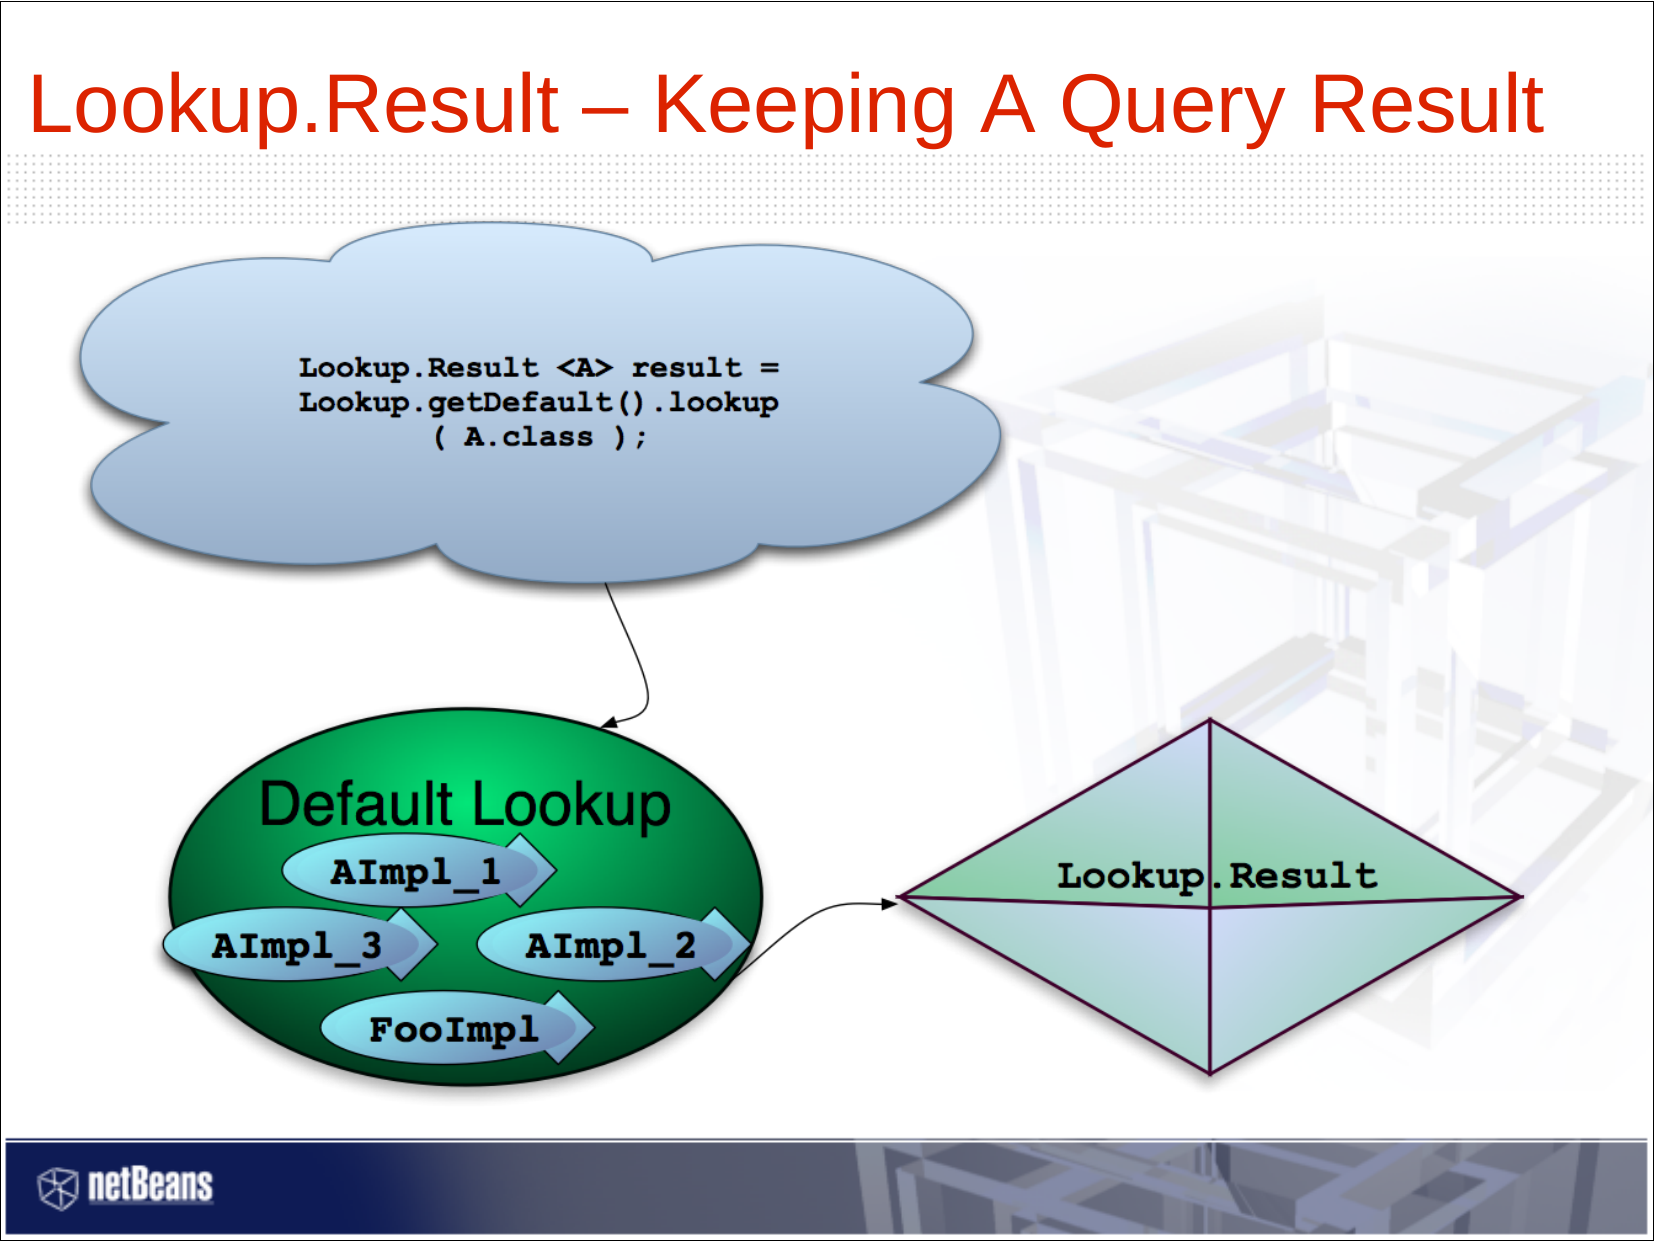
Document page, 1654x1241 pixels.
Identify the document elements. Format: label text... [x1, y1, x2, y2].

title Lookup.Result – Keeping A Query Result [27, 0, 1627, 208]
picture [1, 2, 1653, 1240]
